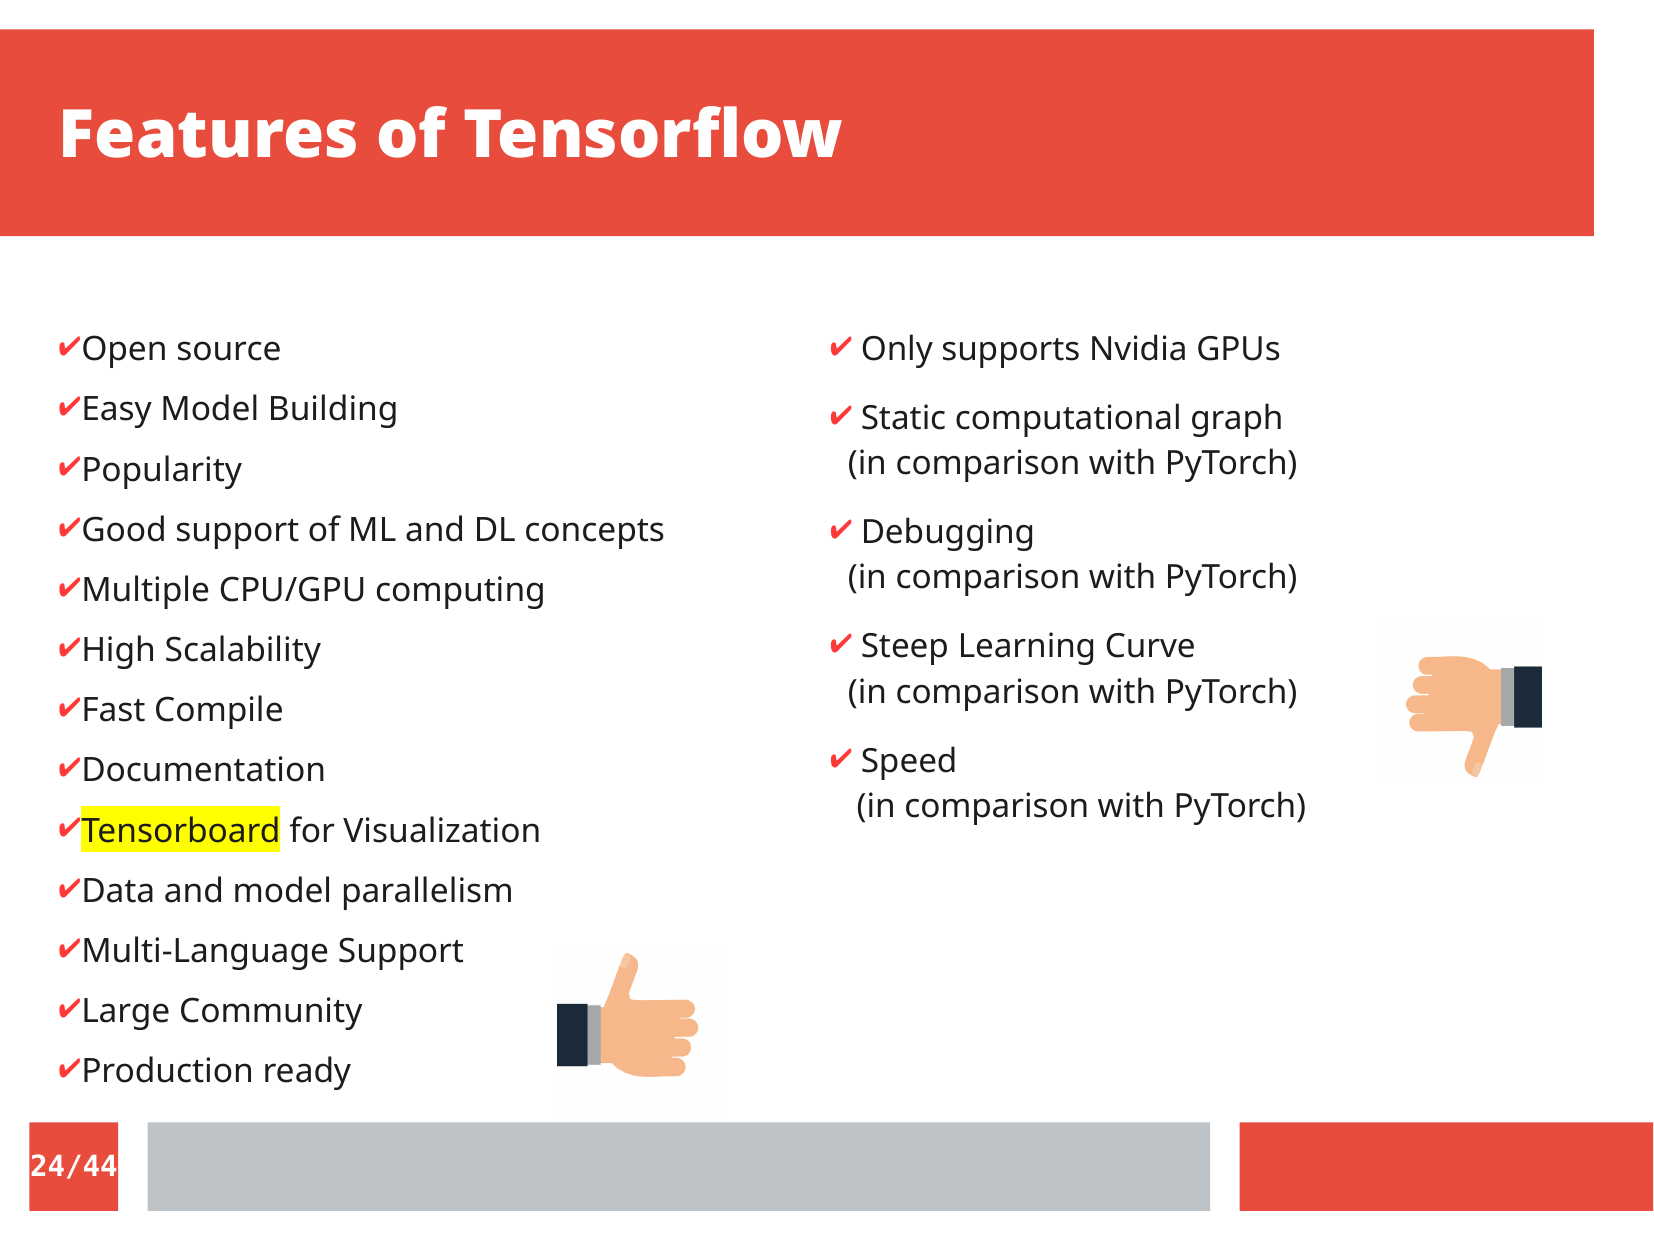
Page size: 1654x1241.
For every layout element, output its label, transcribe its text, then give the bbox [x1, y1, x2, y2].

picture [557, 949, 723, 1116]
list Open source Easy Model Building Popularity Good support of ML and DL concepts Multiple CPU/GPU computing High Scalability Fast Compile Documentation Tensorboard for Visualization Data and model parallelism Multi-Language Support Large Community Production ready [58, 324, 794, 1093]
title Features of Tensorflow [58, 90, 1594, 178]
picture [1380, 617, 1542, 781]
list Only supports Nvidia GPUs Static computational graph (in comparison with PyTorch) Debugging (in comparison with PyTorch) Steep Learning Curve (in comparison with PyTorch) Speed (in comparison with PyTorch) [830, 324, 1566, 1093]
